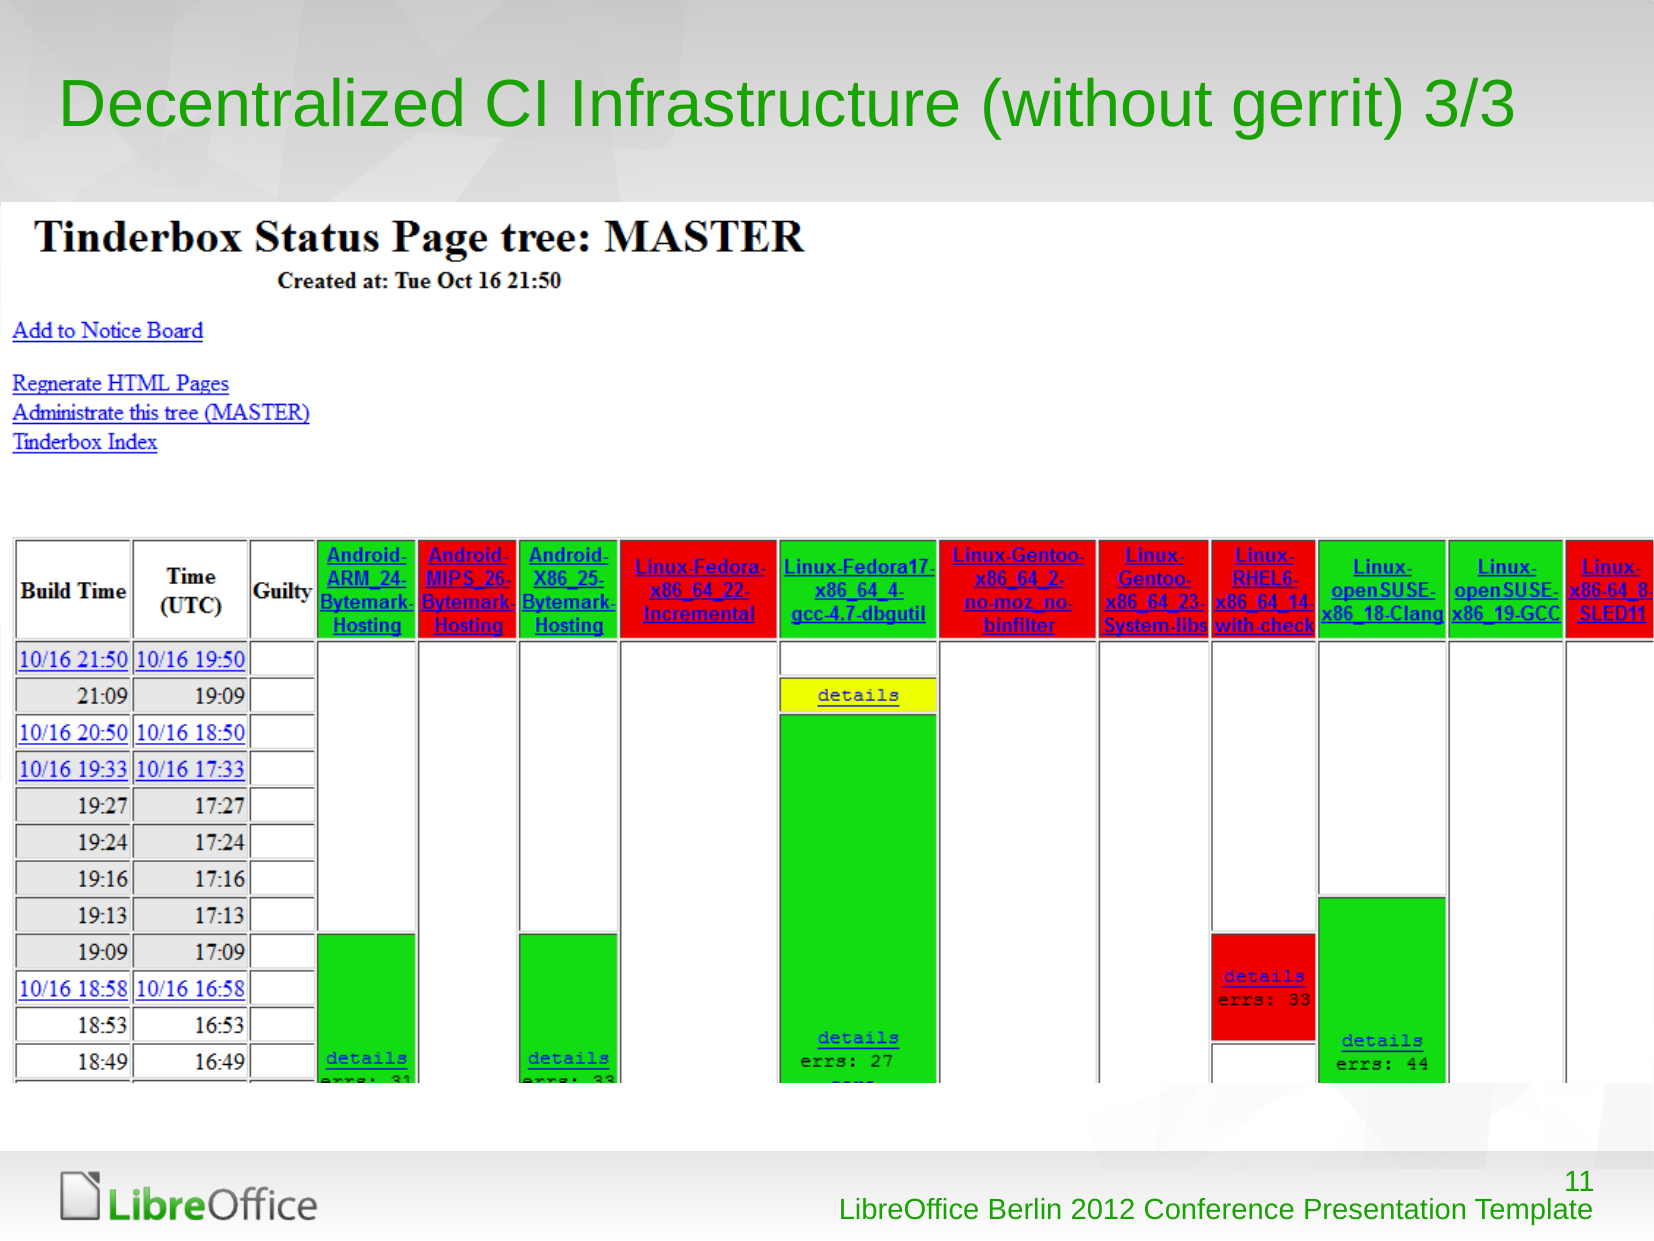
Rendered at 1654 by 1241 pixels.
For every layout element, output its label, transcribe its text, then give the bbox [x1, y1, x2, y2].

picture [41, 1152, 337, 1240]
picture [0, 0, 1654, 1169]
title Decentralized CI Infrastructure (without gerrit) 3/3 [59, 29, 1595, 178]
